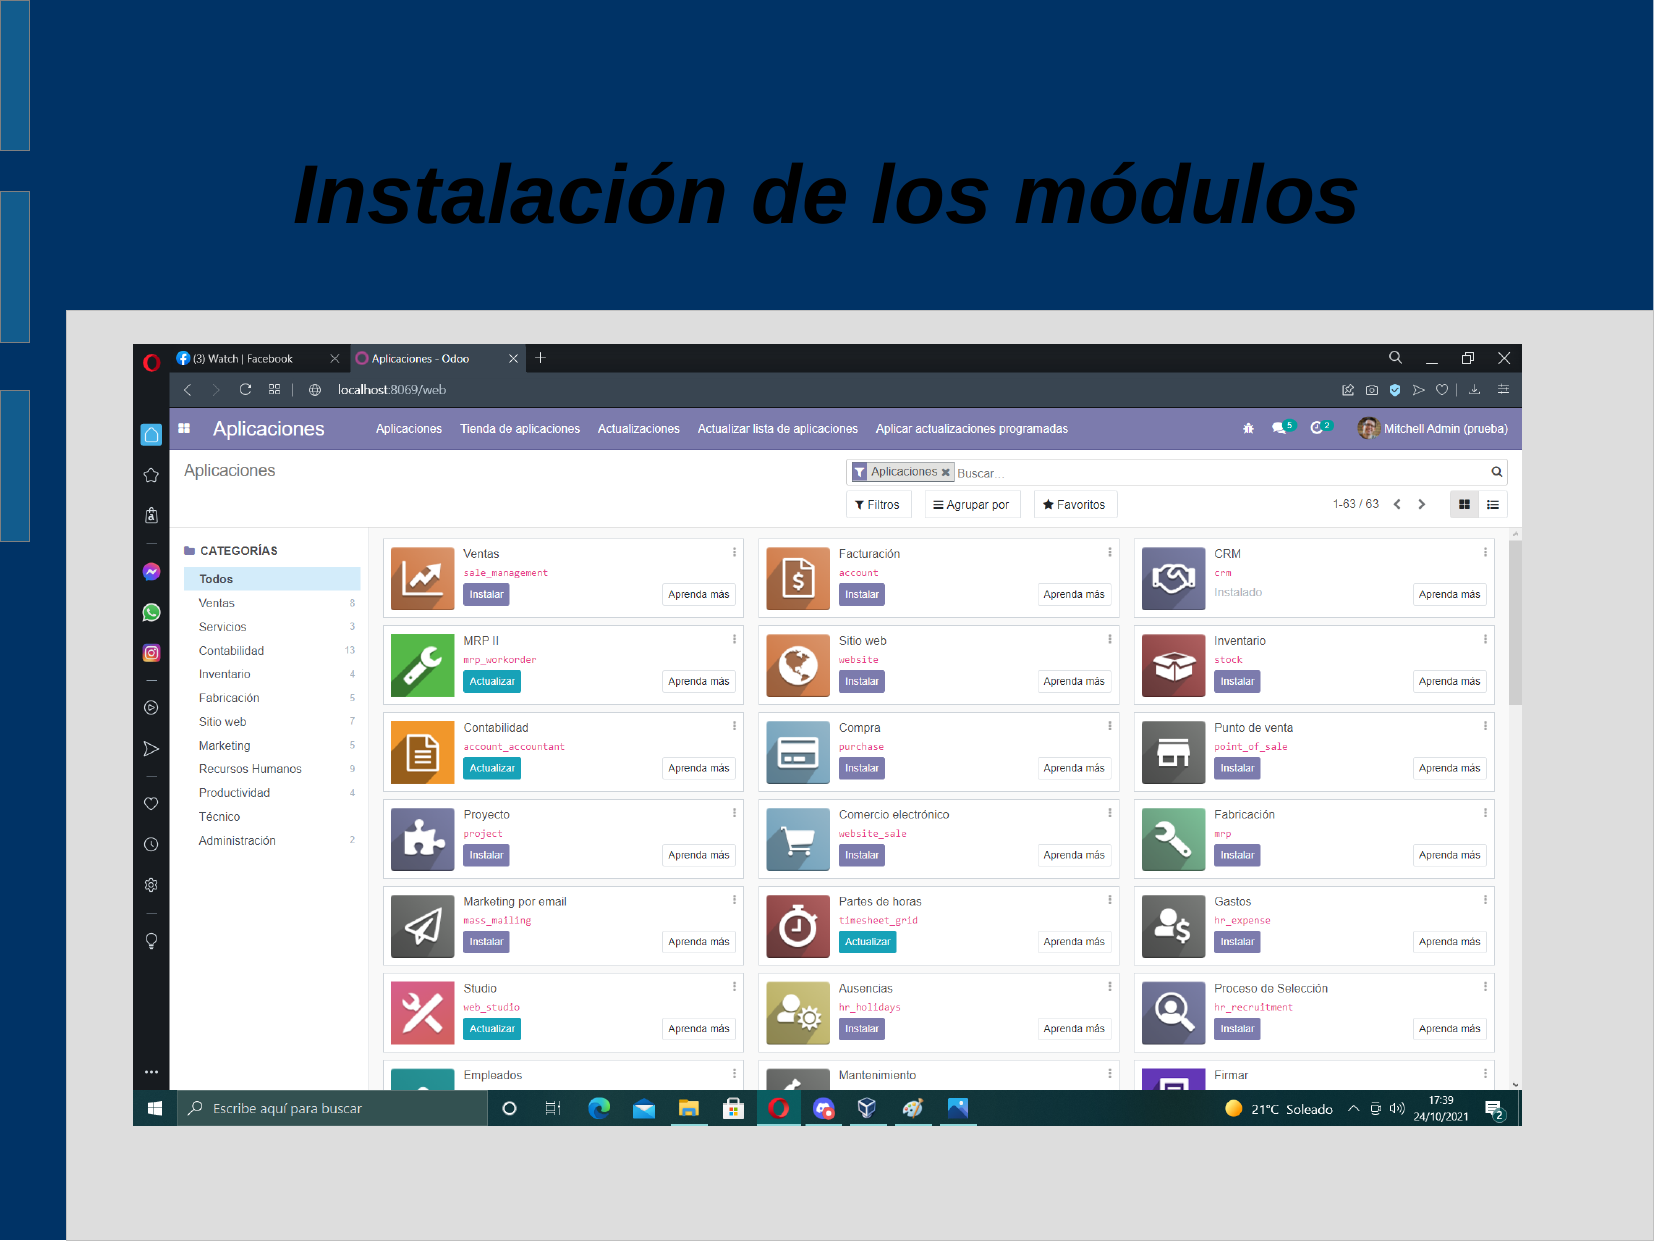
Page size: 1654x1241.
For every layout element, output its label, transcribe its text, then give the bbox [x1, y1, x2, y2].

title Instalación de los módulos [121, 91, 1534, 299]
picture [133, 344, 1522, 1126]
